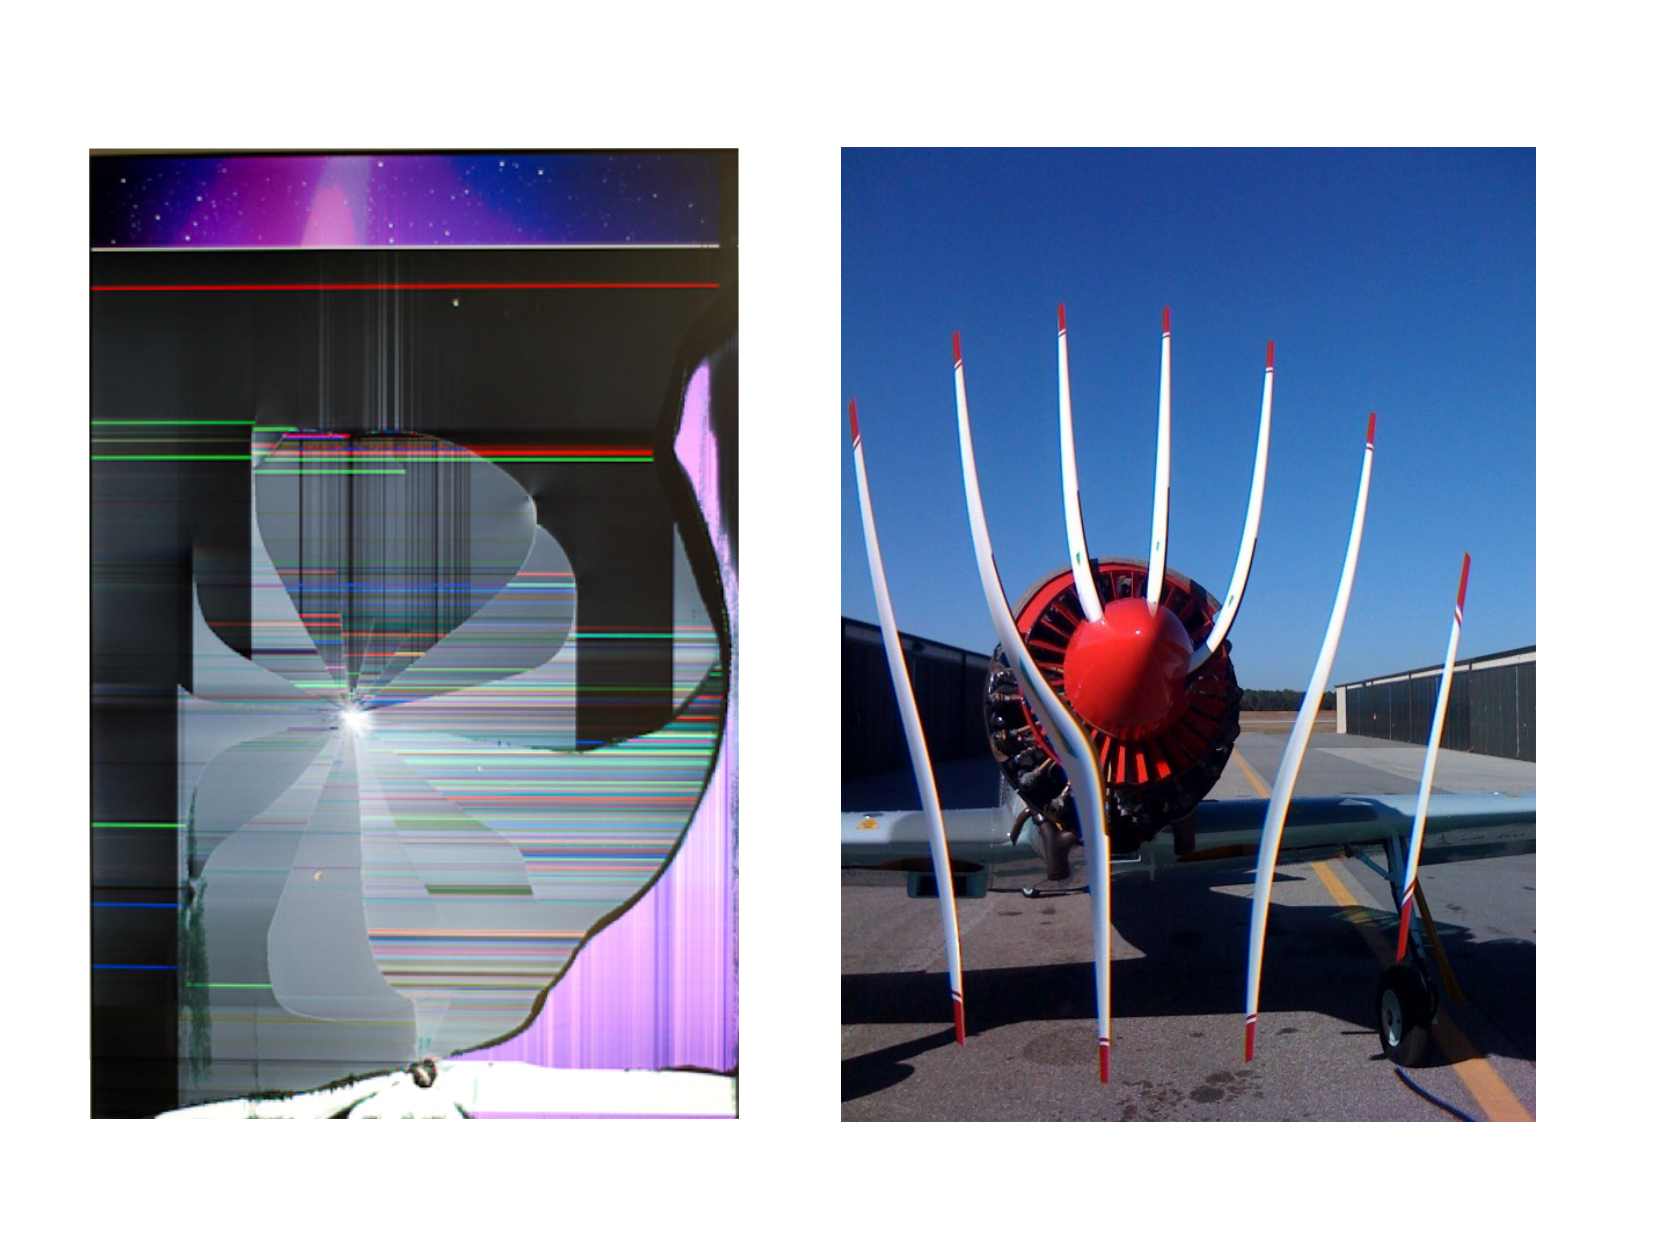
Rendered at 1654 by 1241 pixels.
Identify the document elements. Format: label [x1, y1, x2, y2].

picture [841, 147, 1536, 1123]
picture [88, 147, 739, 1119]
